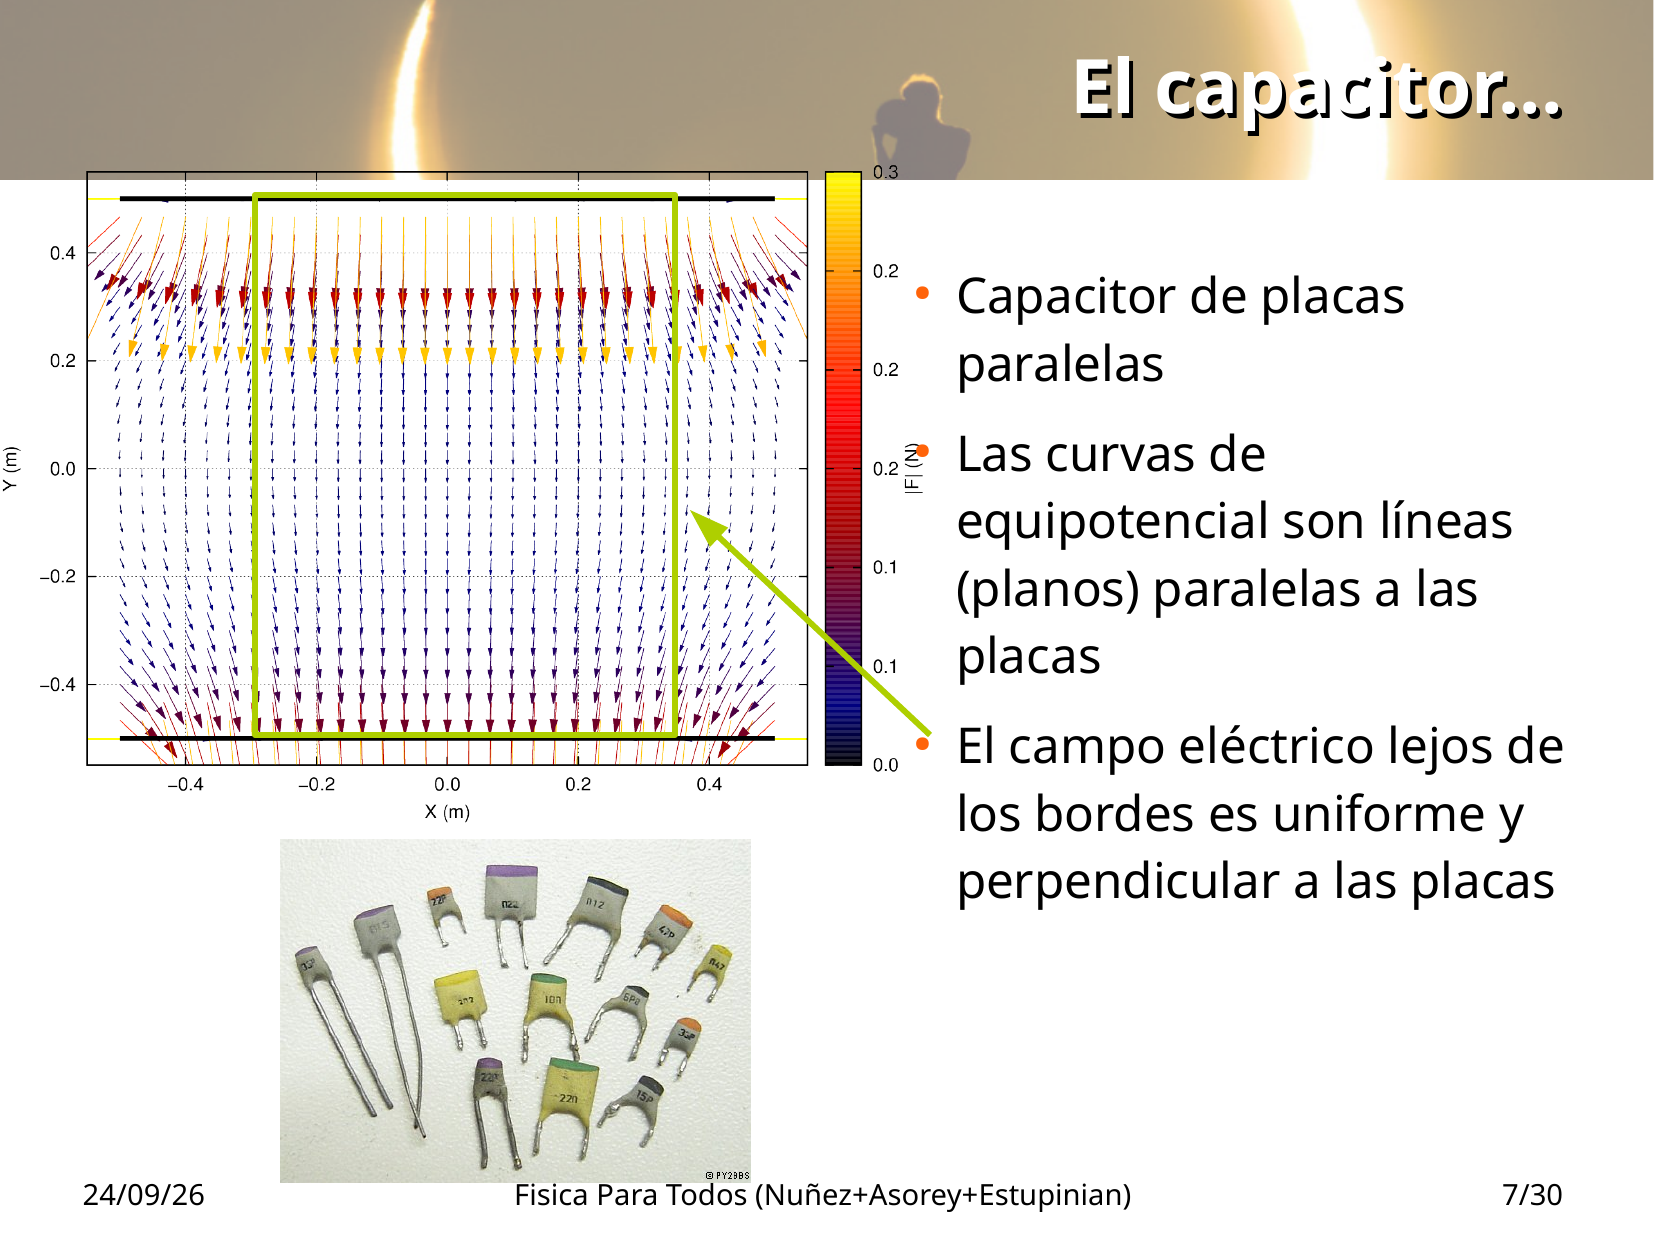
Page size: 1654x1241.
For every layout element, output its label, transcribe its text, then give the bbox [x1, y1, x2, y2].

list Capacitor de placas paralelas Las curvas de equipotencial son líneas (planos) paralelas a las placas El campo eléctrico lejos de los bordes es uniforme y perpendicular a las placas [900, 261, 1576, 981]
picture [0, 0, 1654, 826]
picture [280, 839, 751, 1183]
title El capacitor... [75, 19, 1564, 151]
